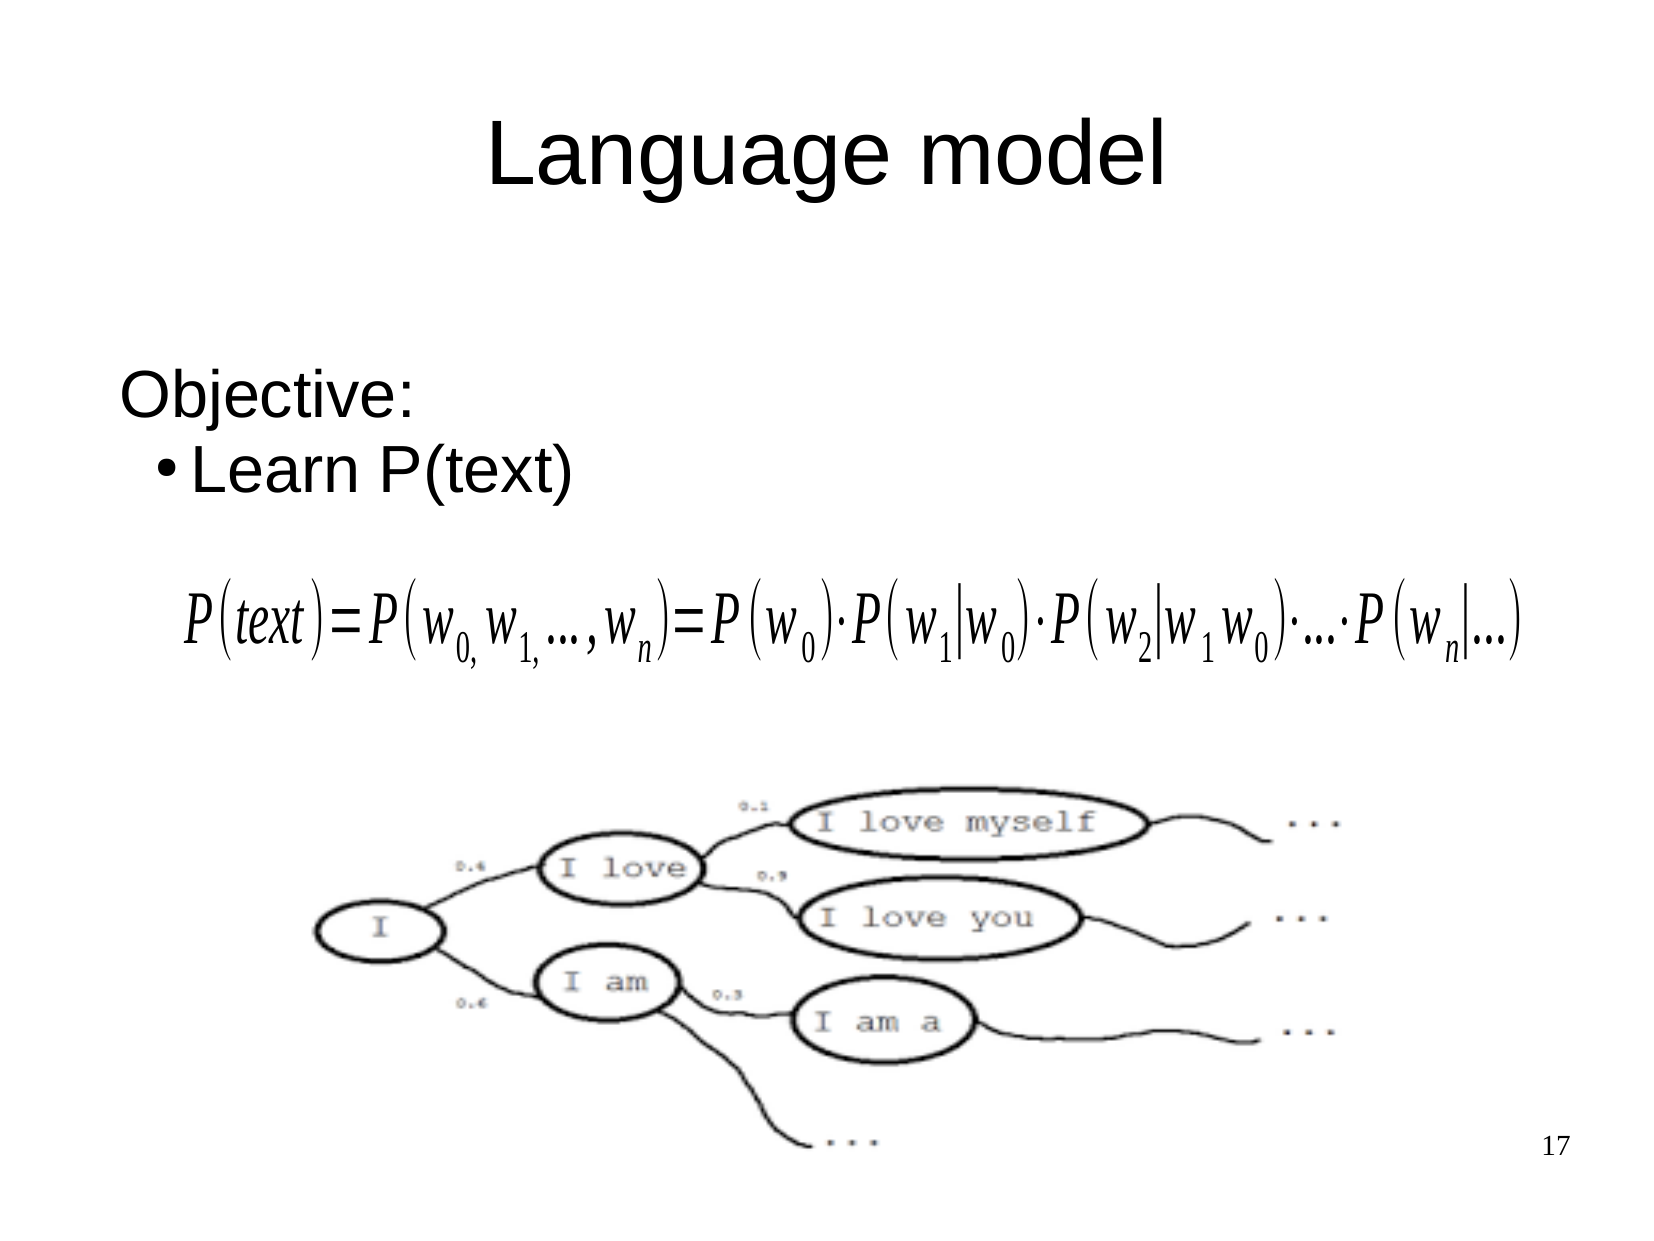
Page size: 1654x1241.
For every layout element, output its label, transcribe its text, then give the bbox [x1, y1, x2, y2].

chart [169, 572, 1537, 671]
text_box Objective: Learn P(text) [69, 350, 1654, 1115]
picture [310, 764, 1358, 1170]
title Language model [82, 49, 1571, 257]
